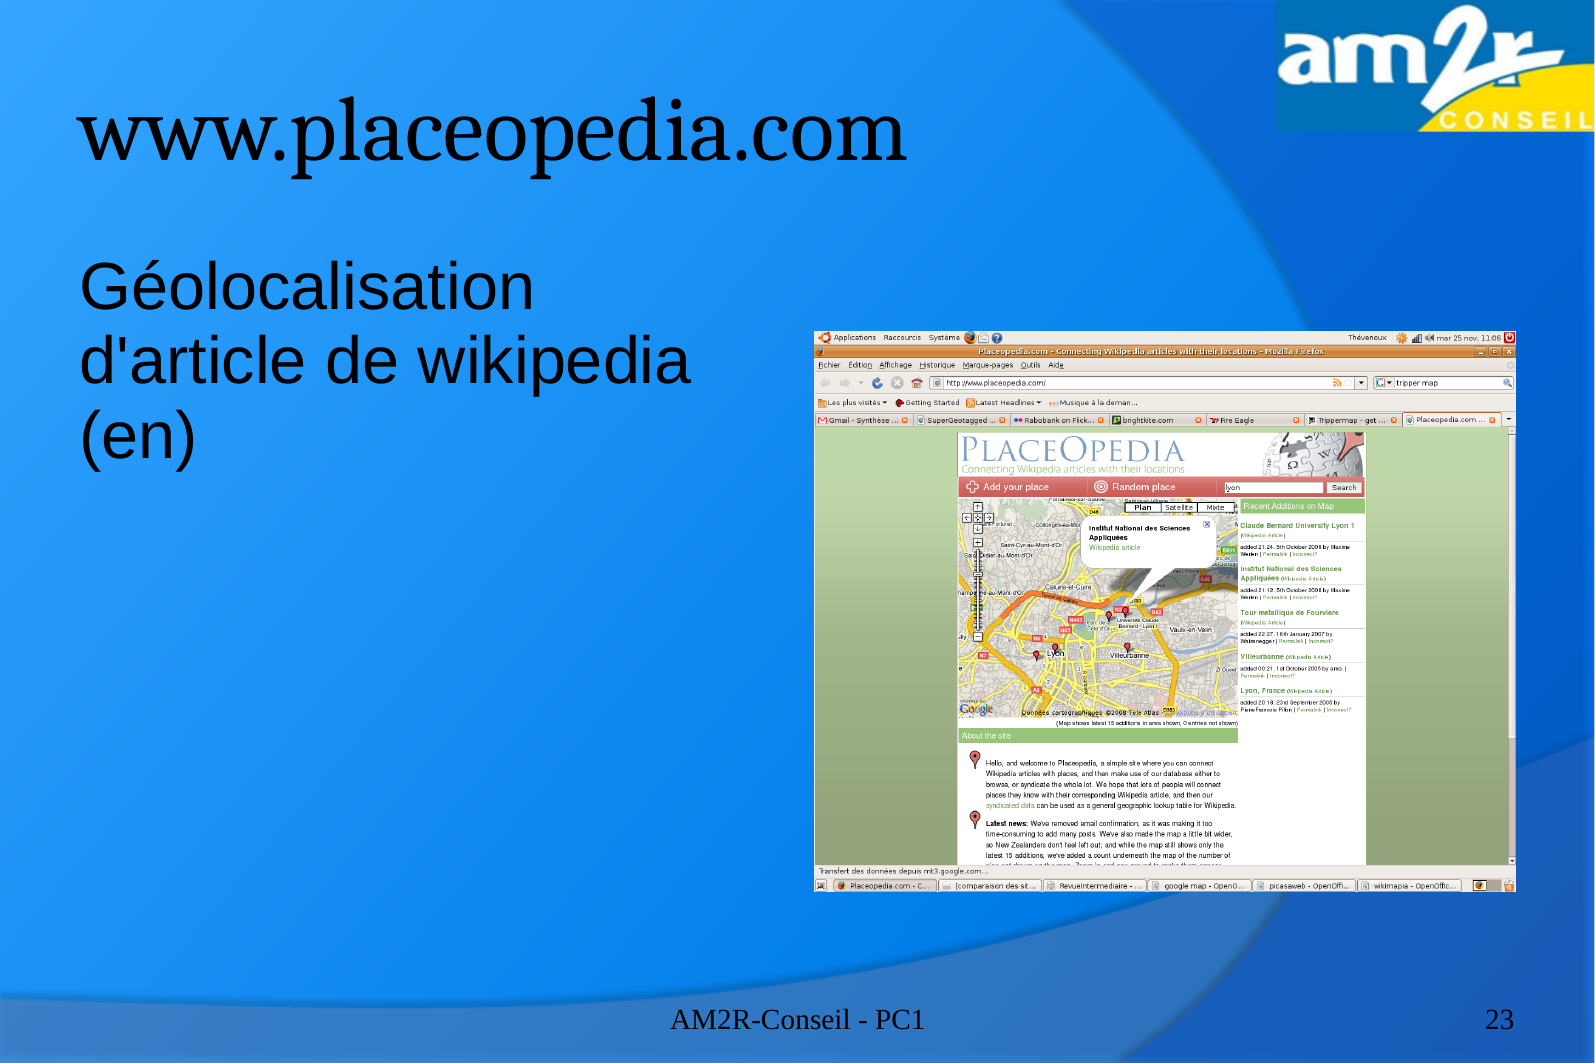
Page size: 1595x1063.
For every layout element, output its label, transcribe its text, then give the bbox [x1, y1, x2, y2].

title www.placeopedia.com [79, 42, 1152, 220]
picture [0, 0, 1595, 1063]
list Géolocalisation d'article de wikipedia (en) [79, 248, 780, 975]
